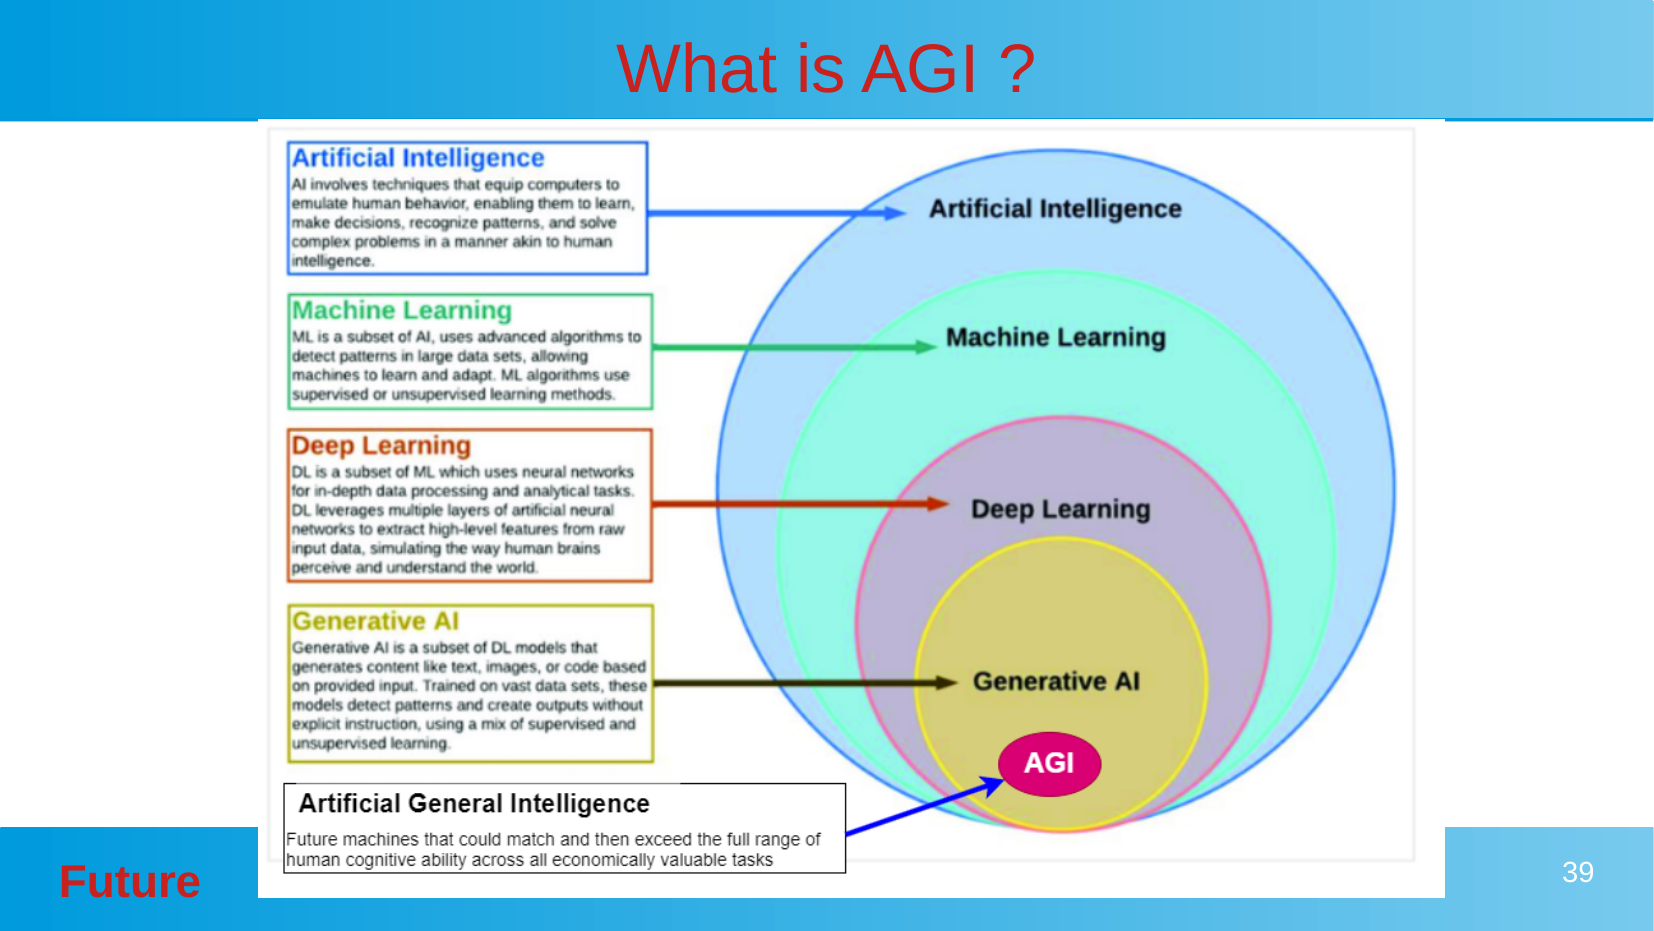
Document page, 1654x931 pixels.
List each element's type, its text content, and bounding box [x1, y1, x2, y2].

picture [258, 120, 1445, 898]
title What is AGI ? [59, 29, 1595, 108]
